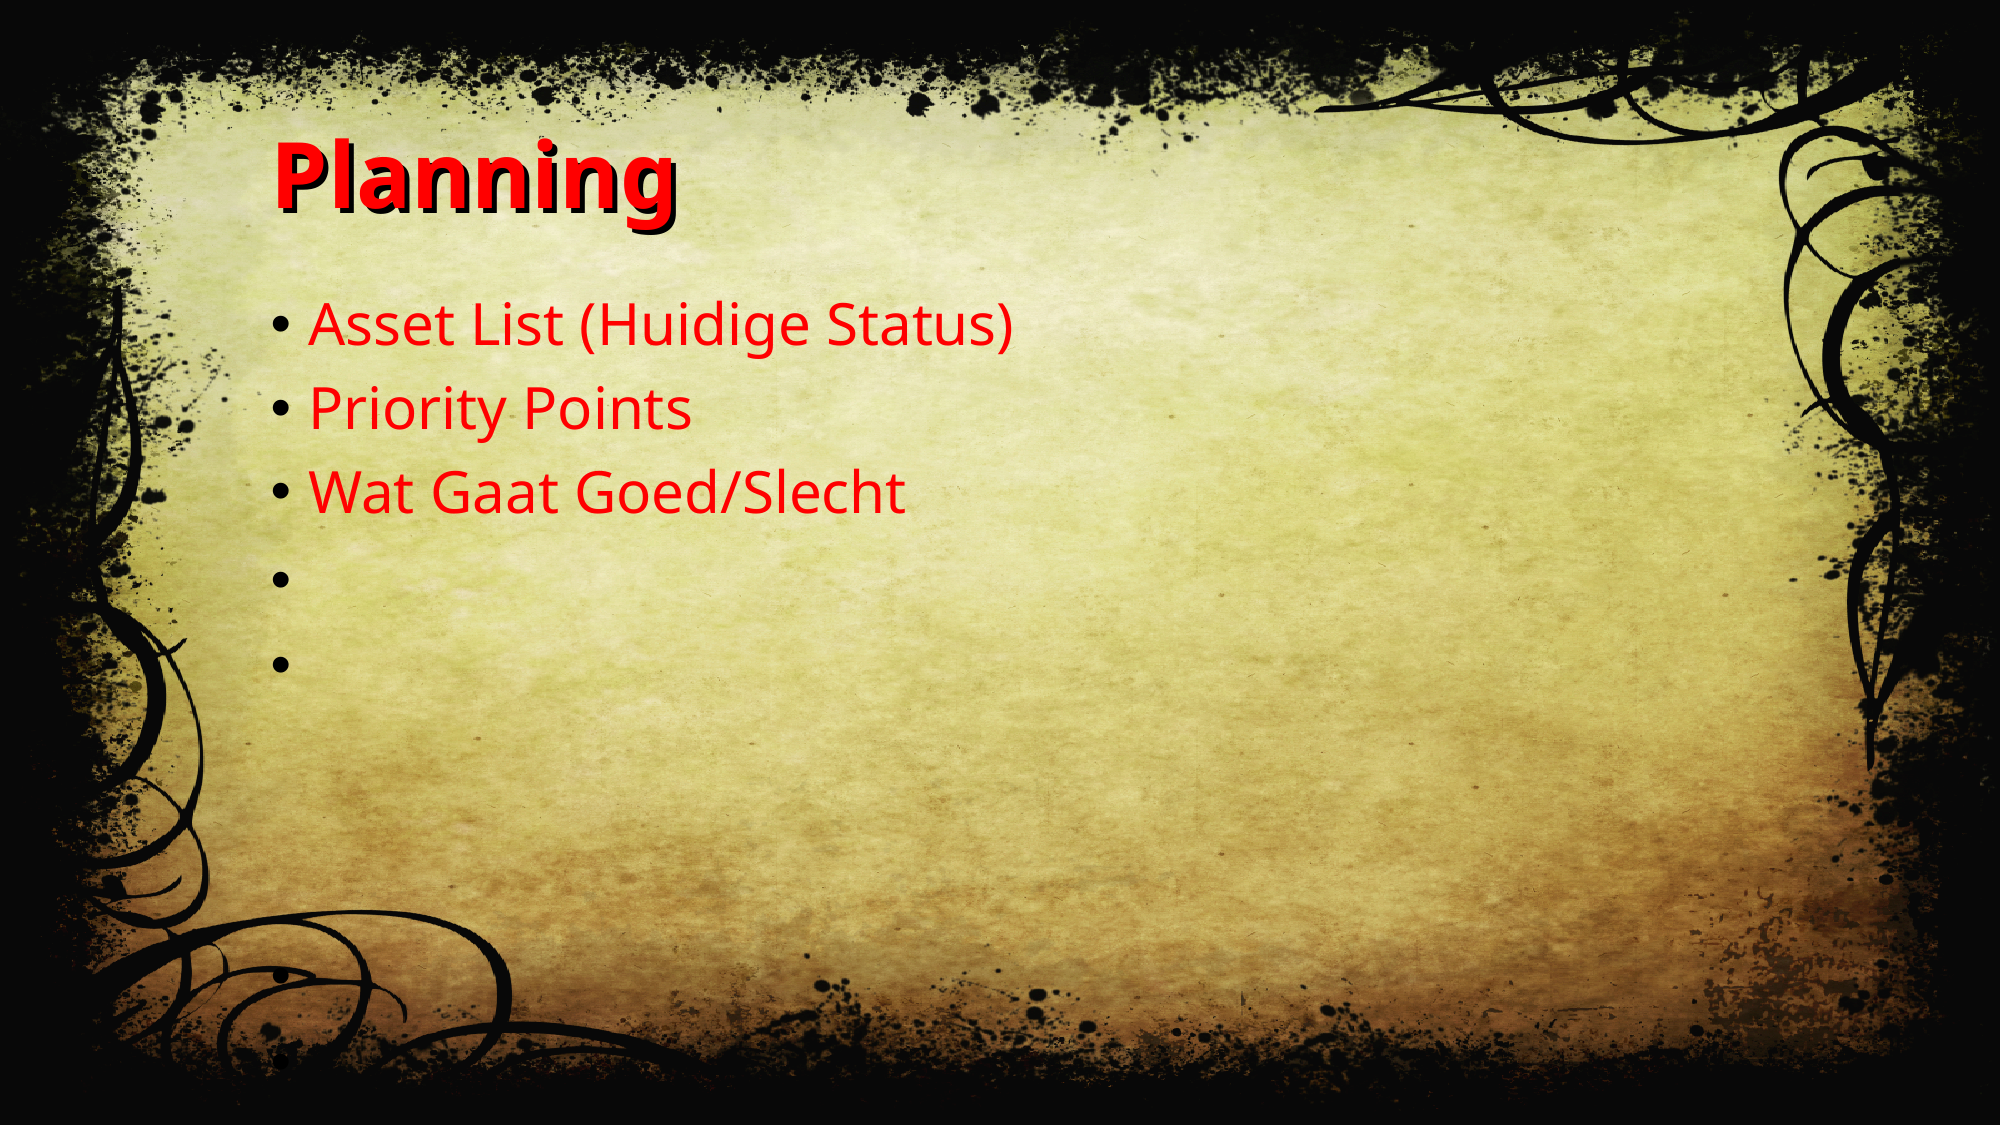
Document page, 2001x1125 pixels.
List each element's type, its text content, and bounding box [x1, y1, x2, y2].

list Asset List (Huidige Status) Priority Points Wat Gaat Goed/Slecht [255, 288, 1981, 1002]
title Planning [255, 70, 1981, 288]
